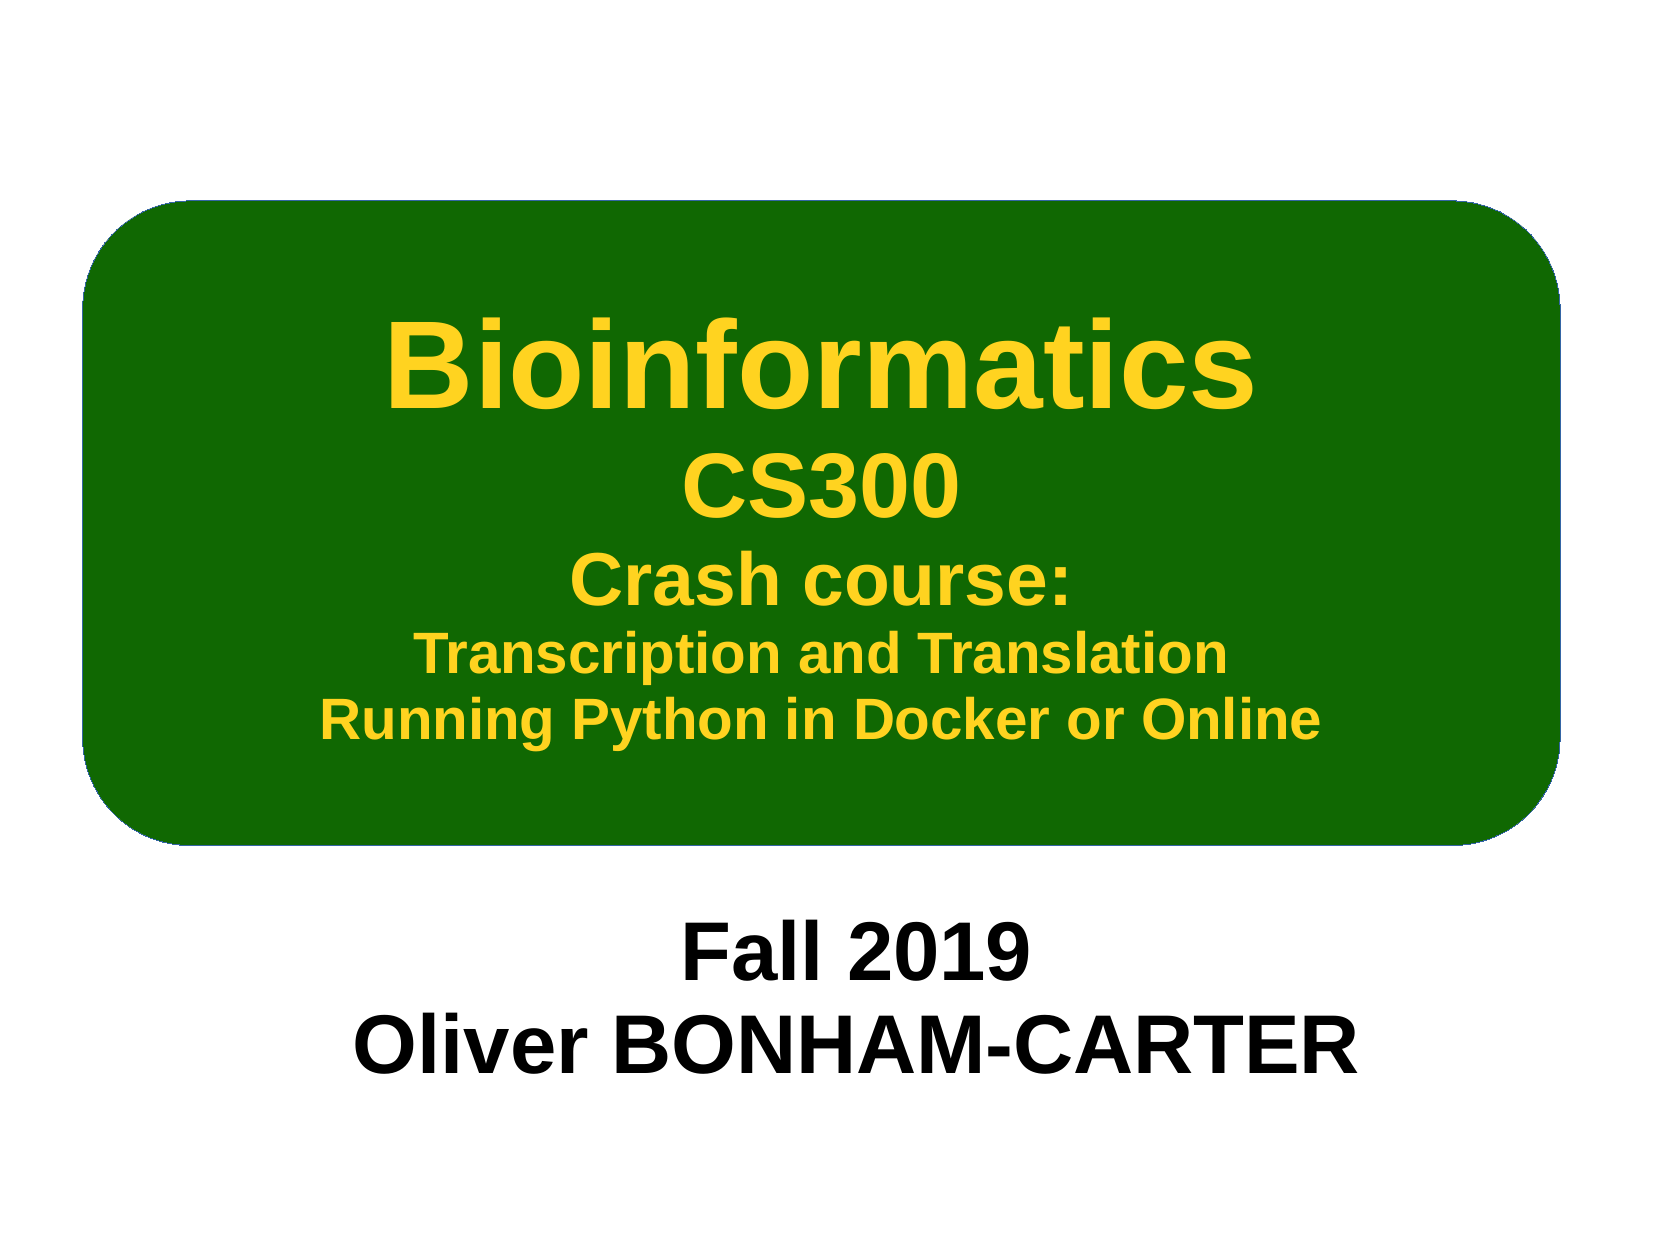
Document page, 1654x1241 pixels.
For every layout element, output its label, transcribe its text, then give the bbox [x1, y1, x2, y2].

text_box Fall 2019 Oliver BONHAM-CARTER [338, 898, 1376, 1100]
text_box Bioinformatics CS300 Crash course: Transcription and Translation Running Python in Docker or Online [82, 200, 1561, 846]
